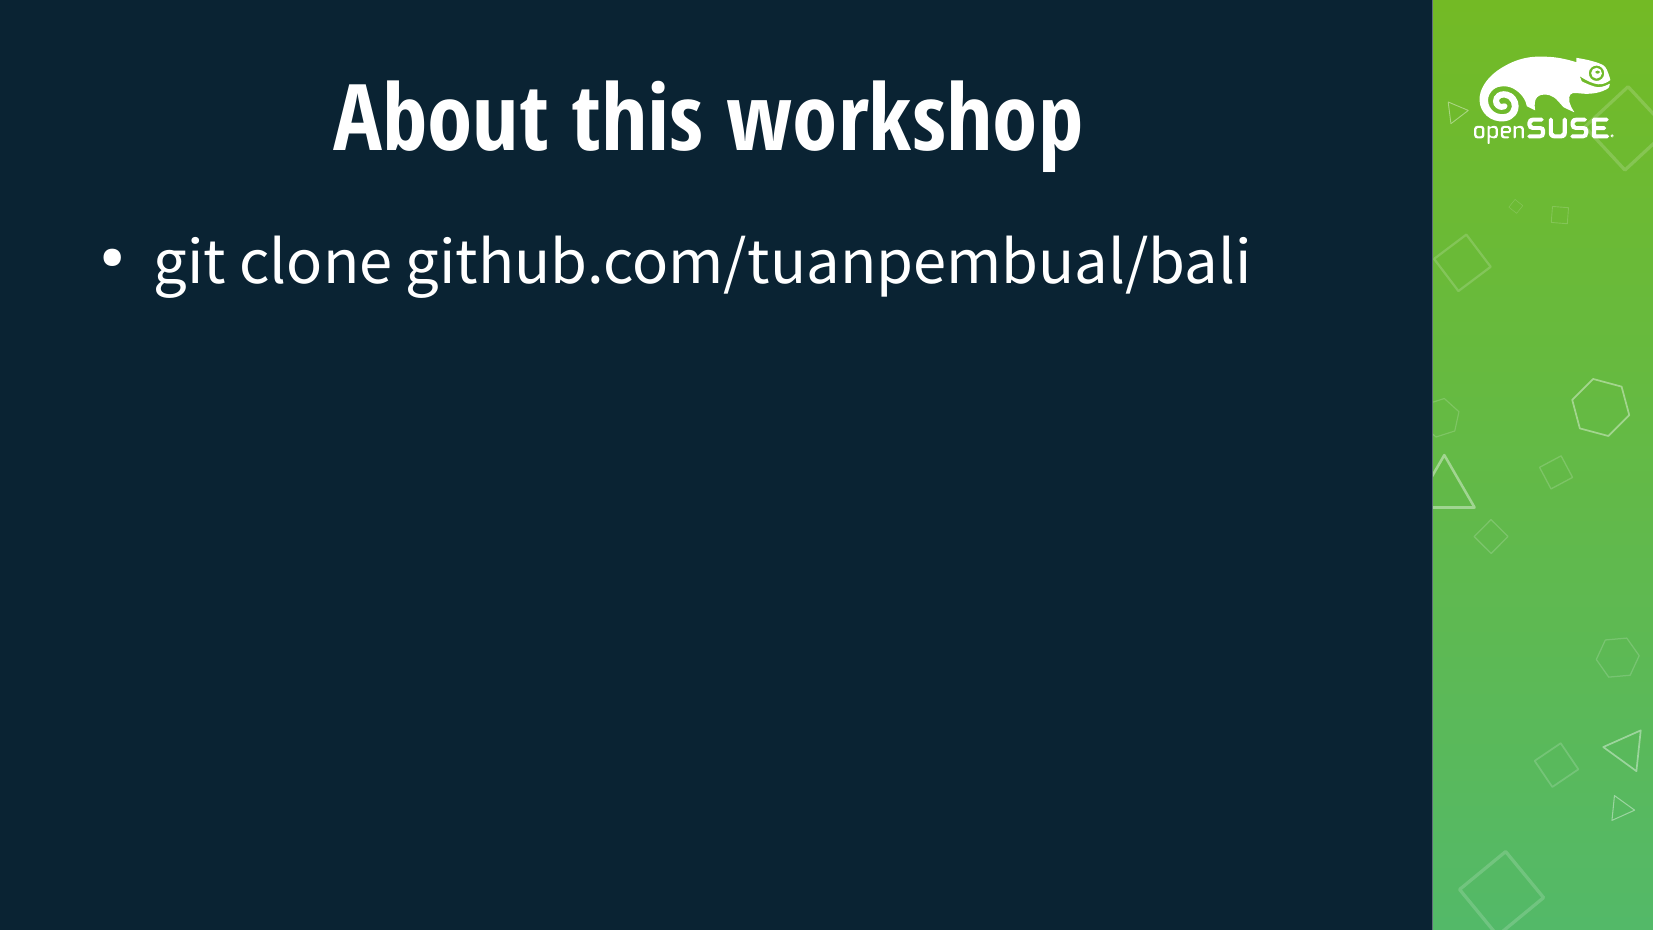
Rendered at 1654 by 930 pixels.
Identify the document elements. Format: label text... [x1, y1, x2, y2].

list git clone github.com/tuanpembual/bali [82, 217, 1336, 757]
title About this workshop [82, 37, 1336, 193]
